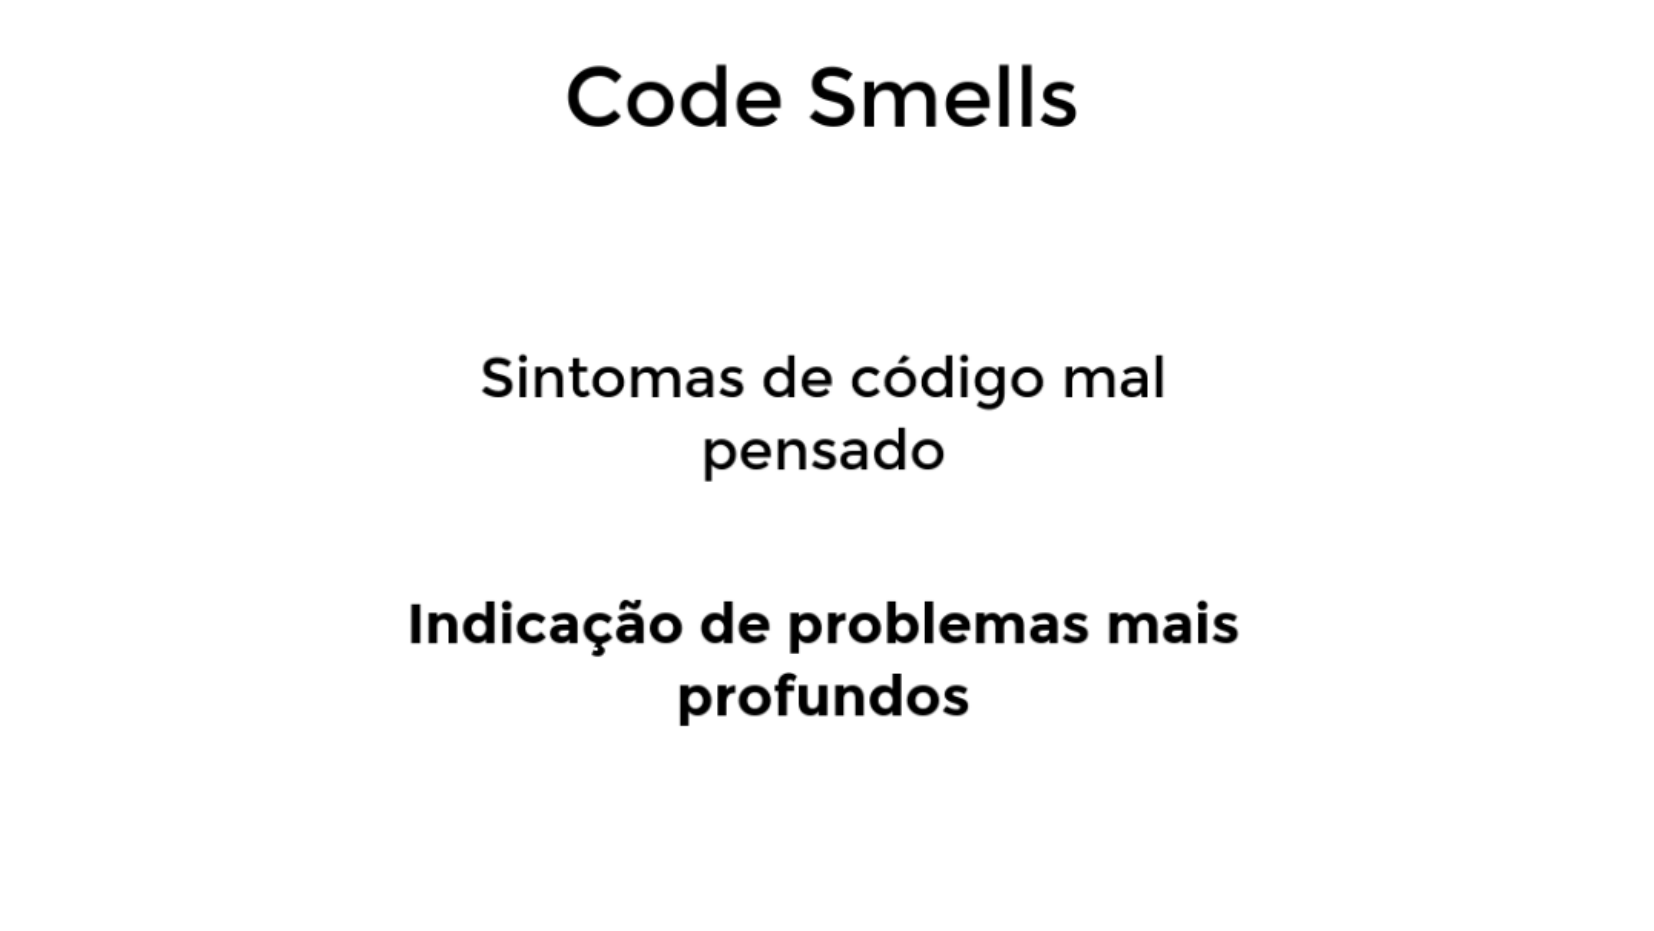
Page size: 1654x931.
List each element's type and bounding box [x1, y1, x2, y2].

picture [243, 0, 1415, 930]
